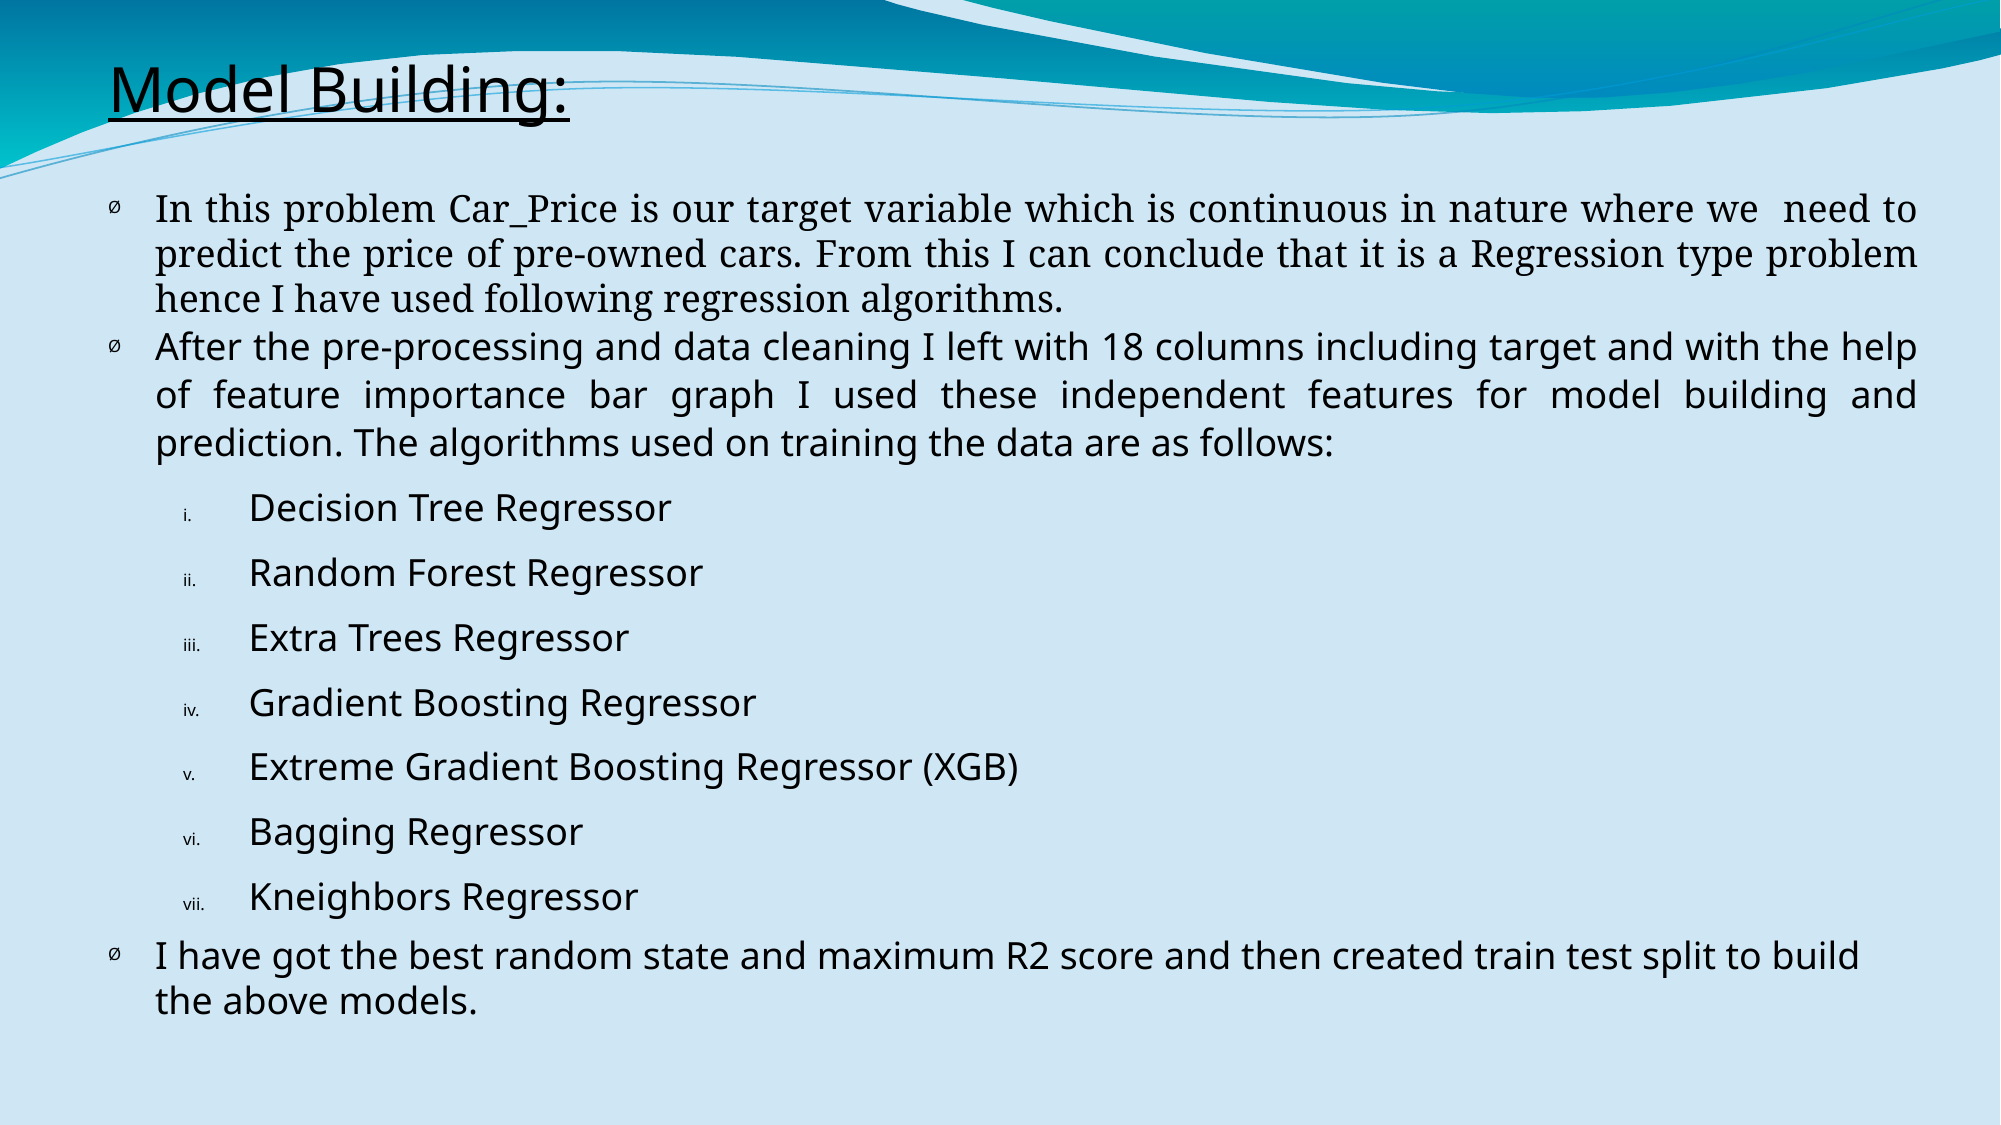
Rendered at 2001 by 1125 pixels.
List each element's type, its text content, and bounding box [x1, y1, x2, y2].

text_box In this problem Car_Price is our target variable which is continuous in nature where we need to predict the price of pre-owned cars. From this I can conclude that it is a Regression type problem hence I have used following regression algorithms. After the pre-processing and data cleaning I left with 18 columns including target and with the help of feature importance bar graph I used these independent features for model building and prediction. The algorithms used on training the data are as follows: Decision Tree Regressor Random Forest Regressor Extra Trees Regressor Gradient Boosting Regressor Extreme Gradient Boosting Regressor (XGB) Bagging Regressor Kneighbors Regressor [93, 177, 1935, 924]
text_box I have got the best random state and maximum R2 score and then created train test split to build the above models. [93, 924, 1935, 1075]
text_box Model Building: [93, 42, 1935, 133]
